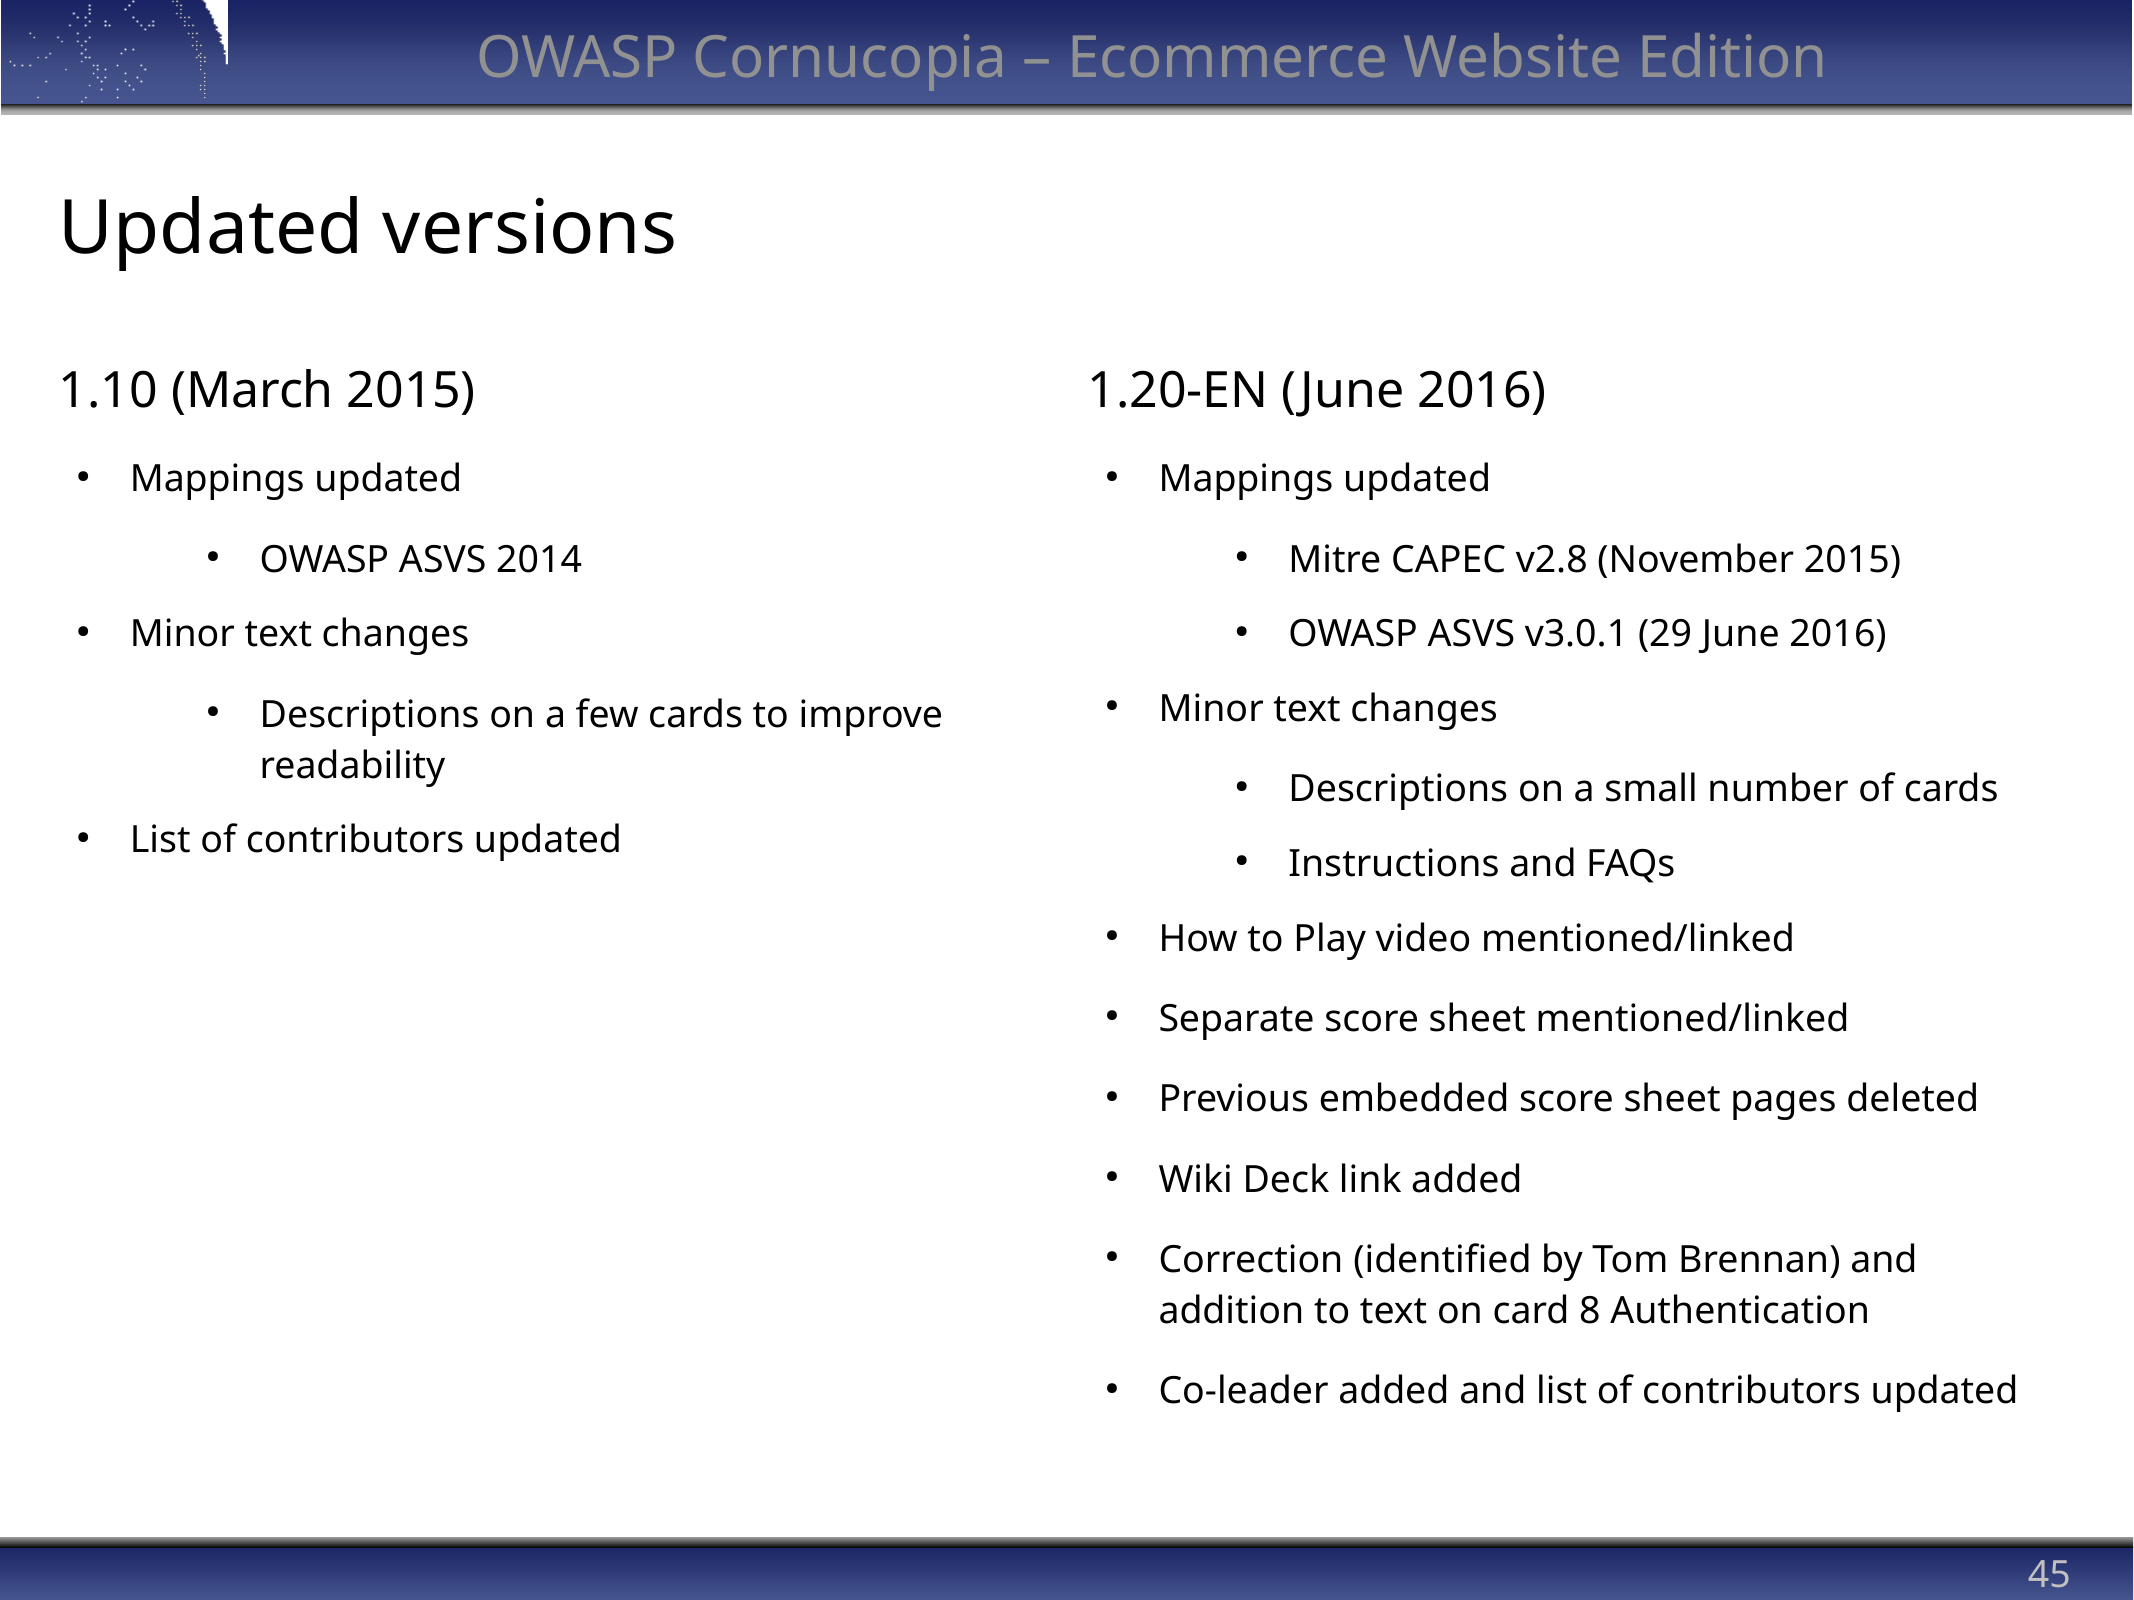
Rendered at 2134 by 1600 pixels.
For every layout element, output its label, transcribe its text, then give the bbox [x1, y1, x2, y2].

title Updated versions [58, 124, 2126, 325]
list 1.20-EN (June 2016) Mappings updated Mitre CAPEC v2.8 (November 2015) OWASP ASVS v3.0.1 (29 June 2016) Minor text changes Descriptions on a small number of cards Instructions and FAQs How to Play video mentioned/linked Separate score sheet mentioned/linked Previous embedded score sheet pages deleted Wiki Deck link added Correction (identified by Tom Brennan) and addition to text on card 8 Authentication Co-leader added and list of contributors updated [1087, 354, 2068, 1536]
list 1.10 (March 2015) Mappings updated OWASP ASVS 2014 Minor text changes Descriptions on a few cards to improve readability List of contributors updated [58, 354, 1039, 1536]
